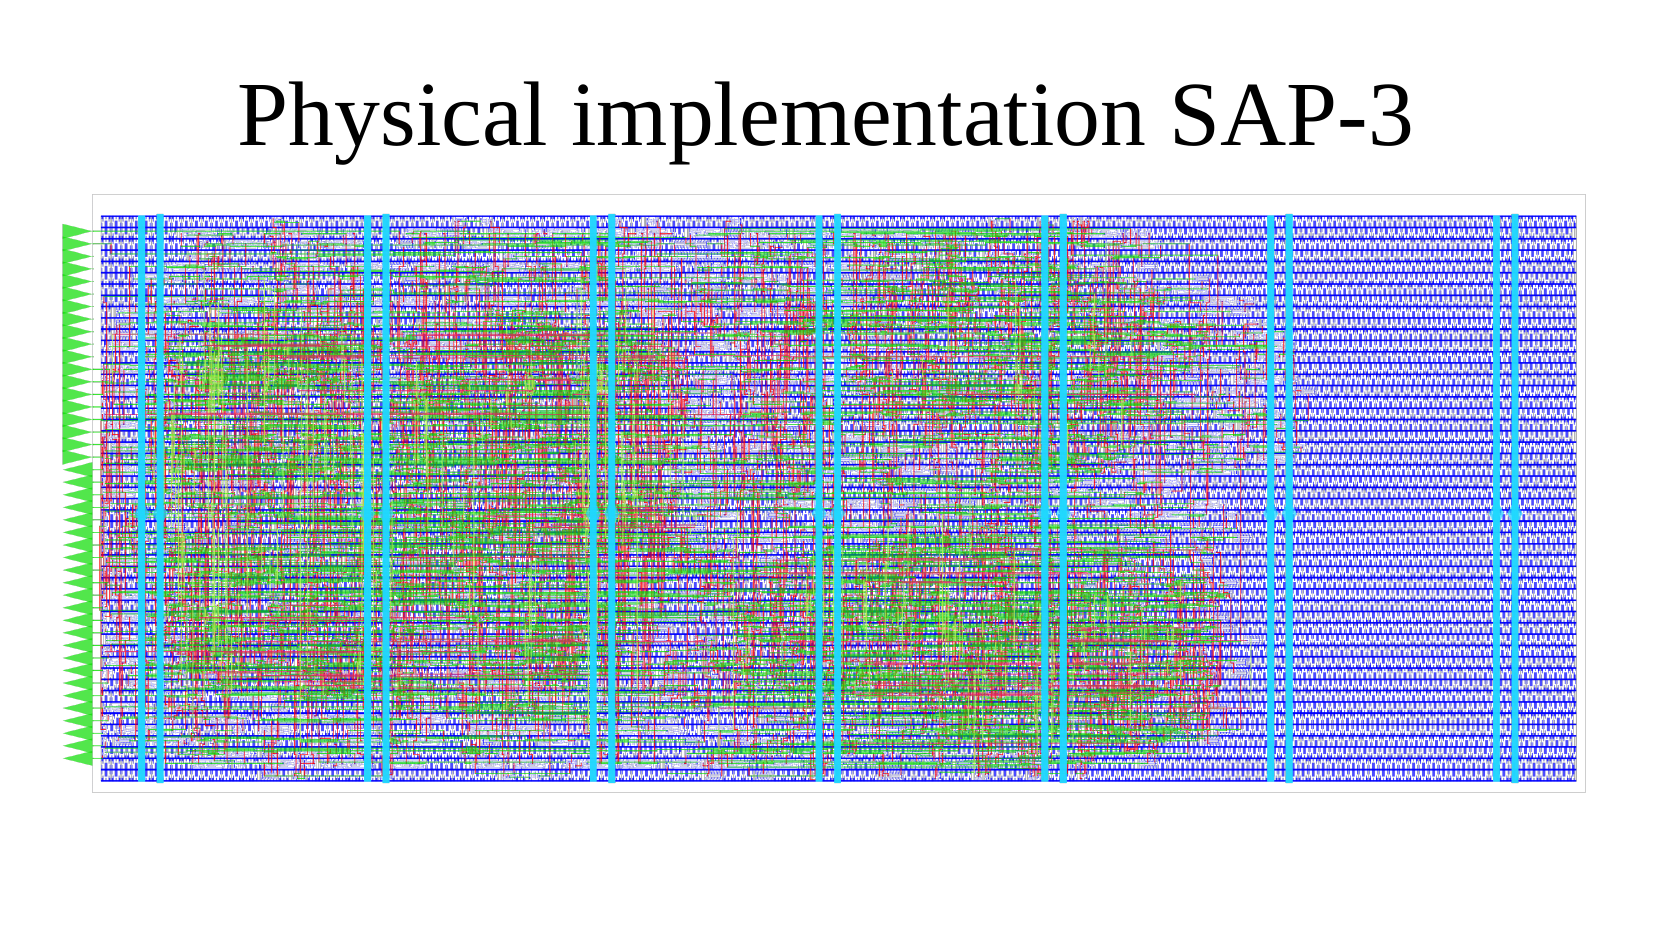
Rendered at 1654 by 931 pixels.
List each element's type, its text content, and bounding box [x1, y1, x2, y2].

picture [11, 119, 1654, 866]
title Physical implementation SAP-3 [82, 37, 1571, 119]
